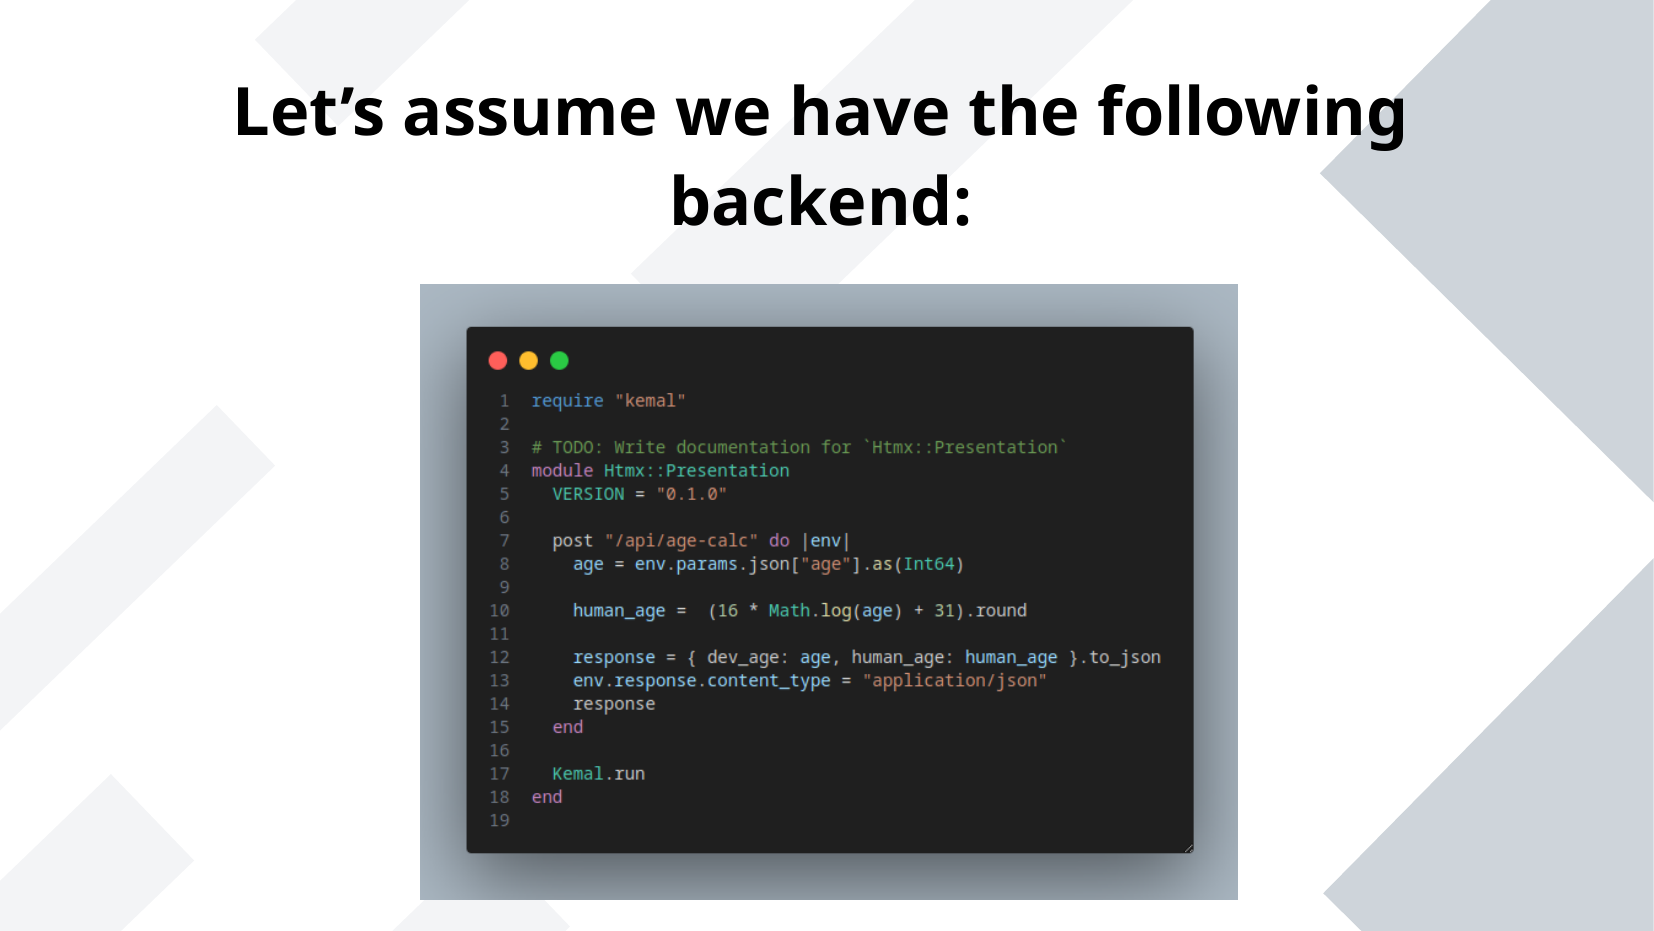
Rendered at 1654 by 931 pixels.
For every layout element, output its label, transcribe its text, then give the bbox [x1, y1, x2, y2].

title Let’s assume we have the following backend: [76, 63, 1565, 246]
picture [420, 284, 1238, 901]
